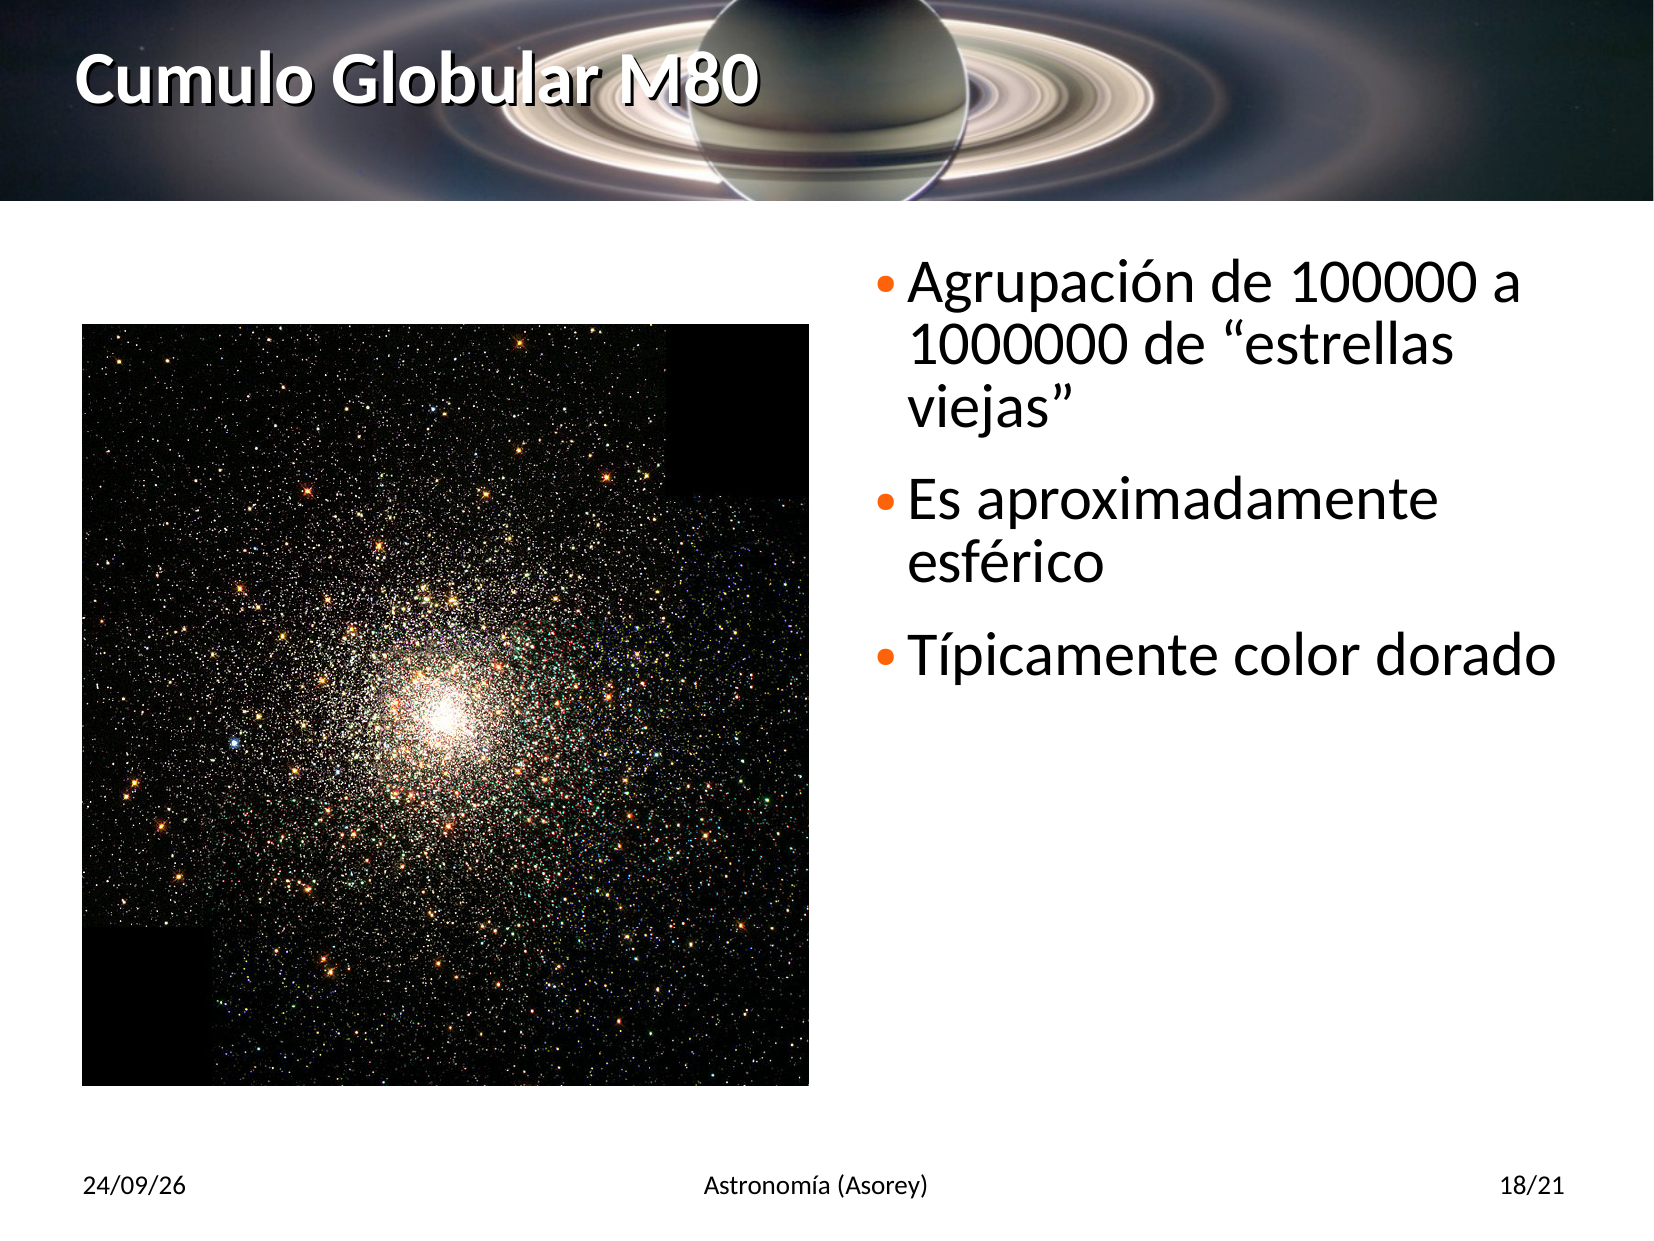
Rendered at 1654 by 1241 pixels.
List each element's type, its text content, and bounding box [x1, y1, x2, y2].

picture [82, 324, 809, 1086]
list Agrupación de 100000 a 1000000 de “estrellas viejas” Es aproximadamente esférico Típicamente color dorado [845, 255, 1572, 1156]
title Cumulo Globular M80 [75, 19, 1564, 151]
picture [0, 0, 1654, 201]
